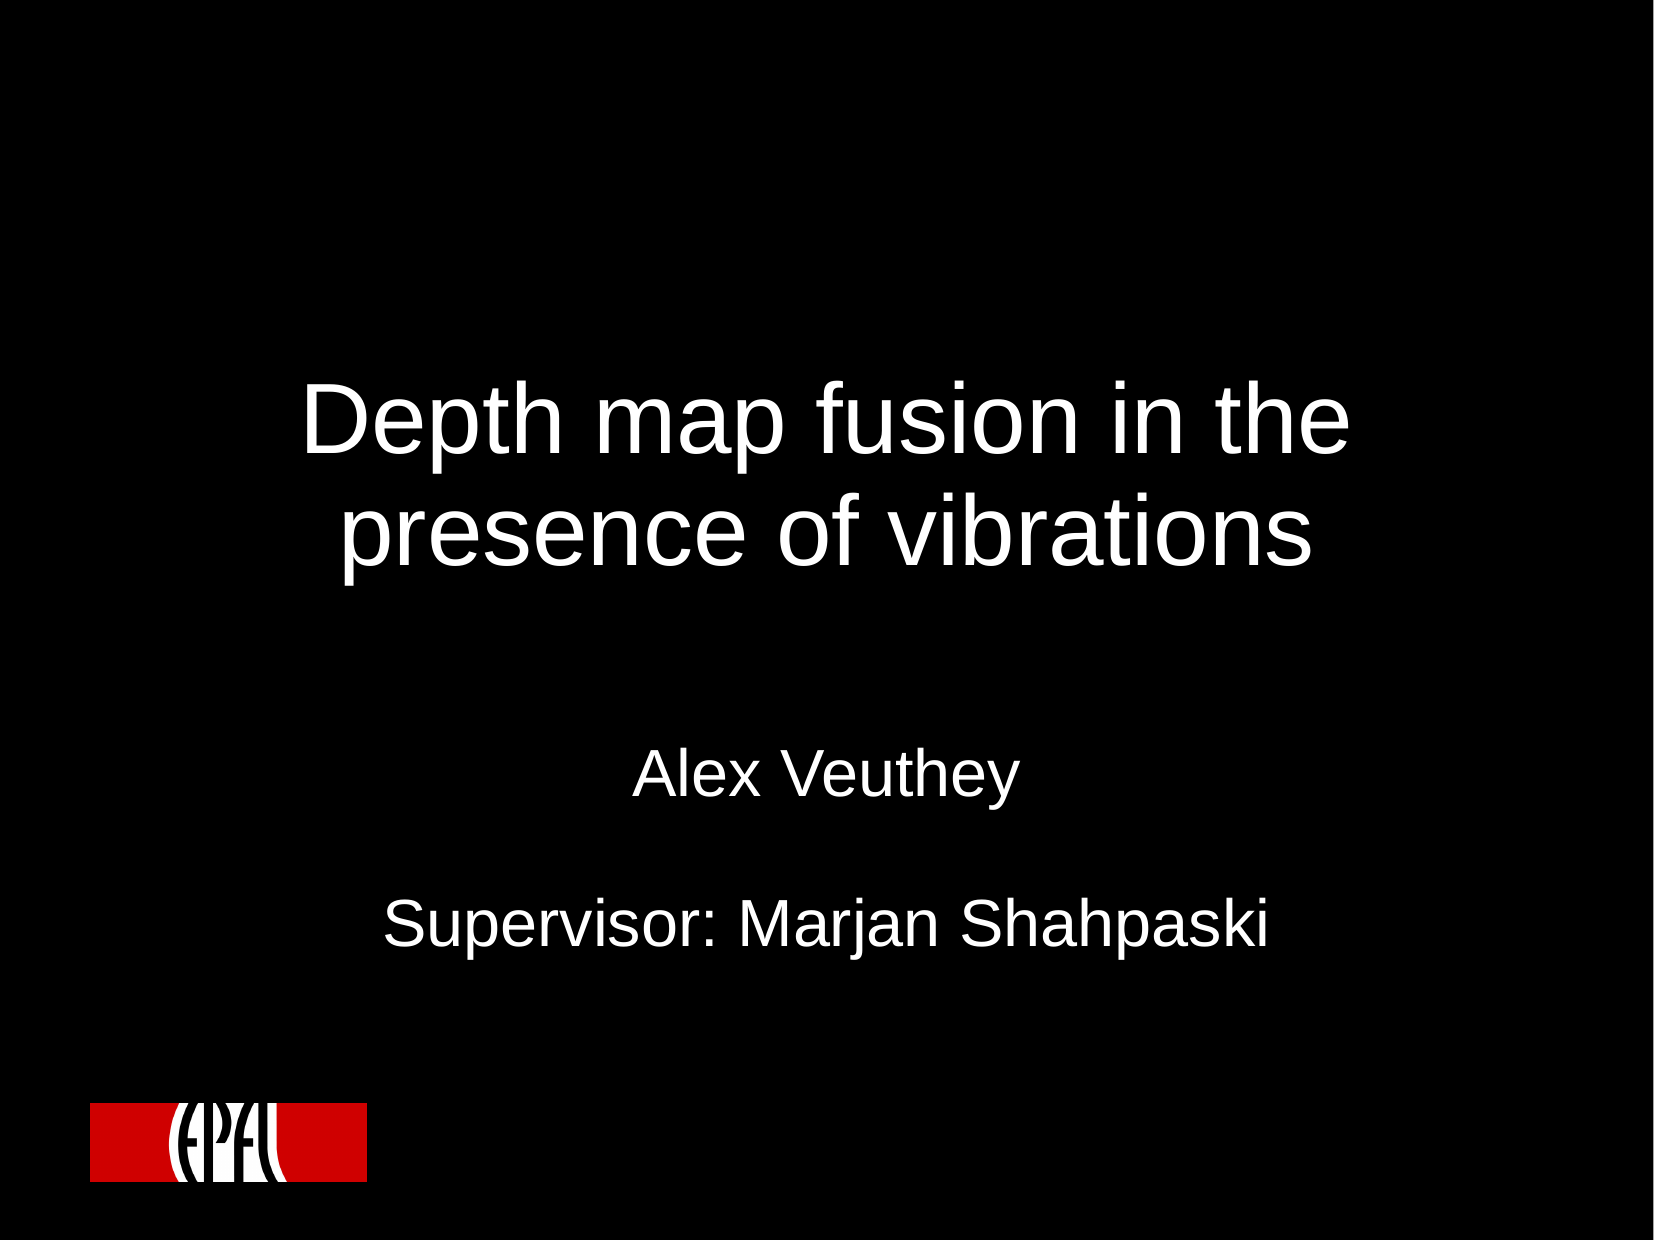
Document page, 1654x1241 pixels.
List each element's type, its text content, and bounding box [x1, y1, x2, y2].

picture [90, 1103, 367, 1182]
subtitle Depth map fusion in the presence of vibrations Alex Veuthey Supervisor: Marjan Shahpaski [82, 290, 1571, 1109]
